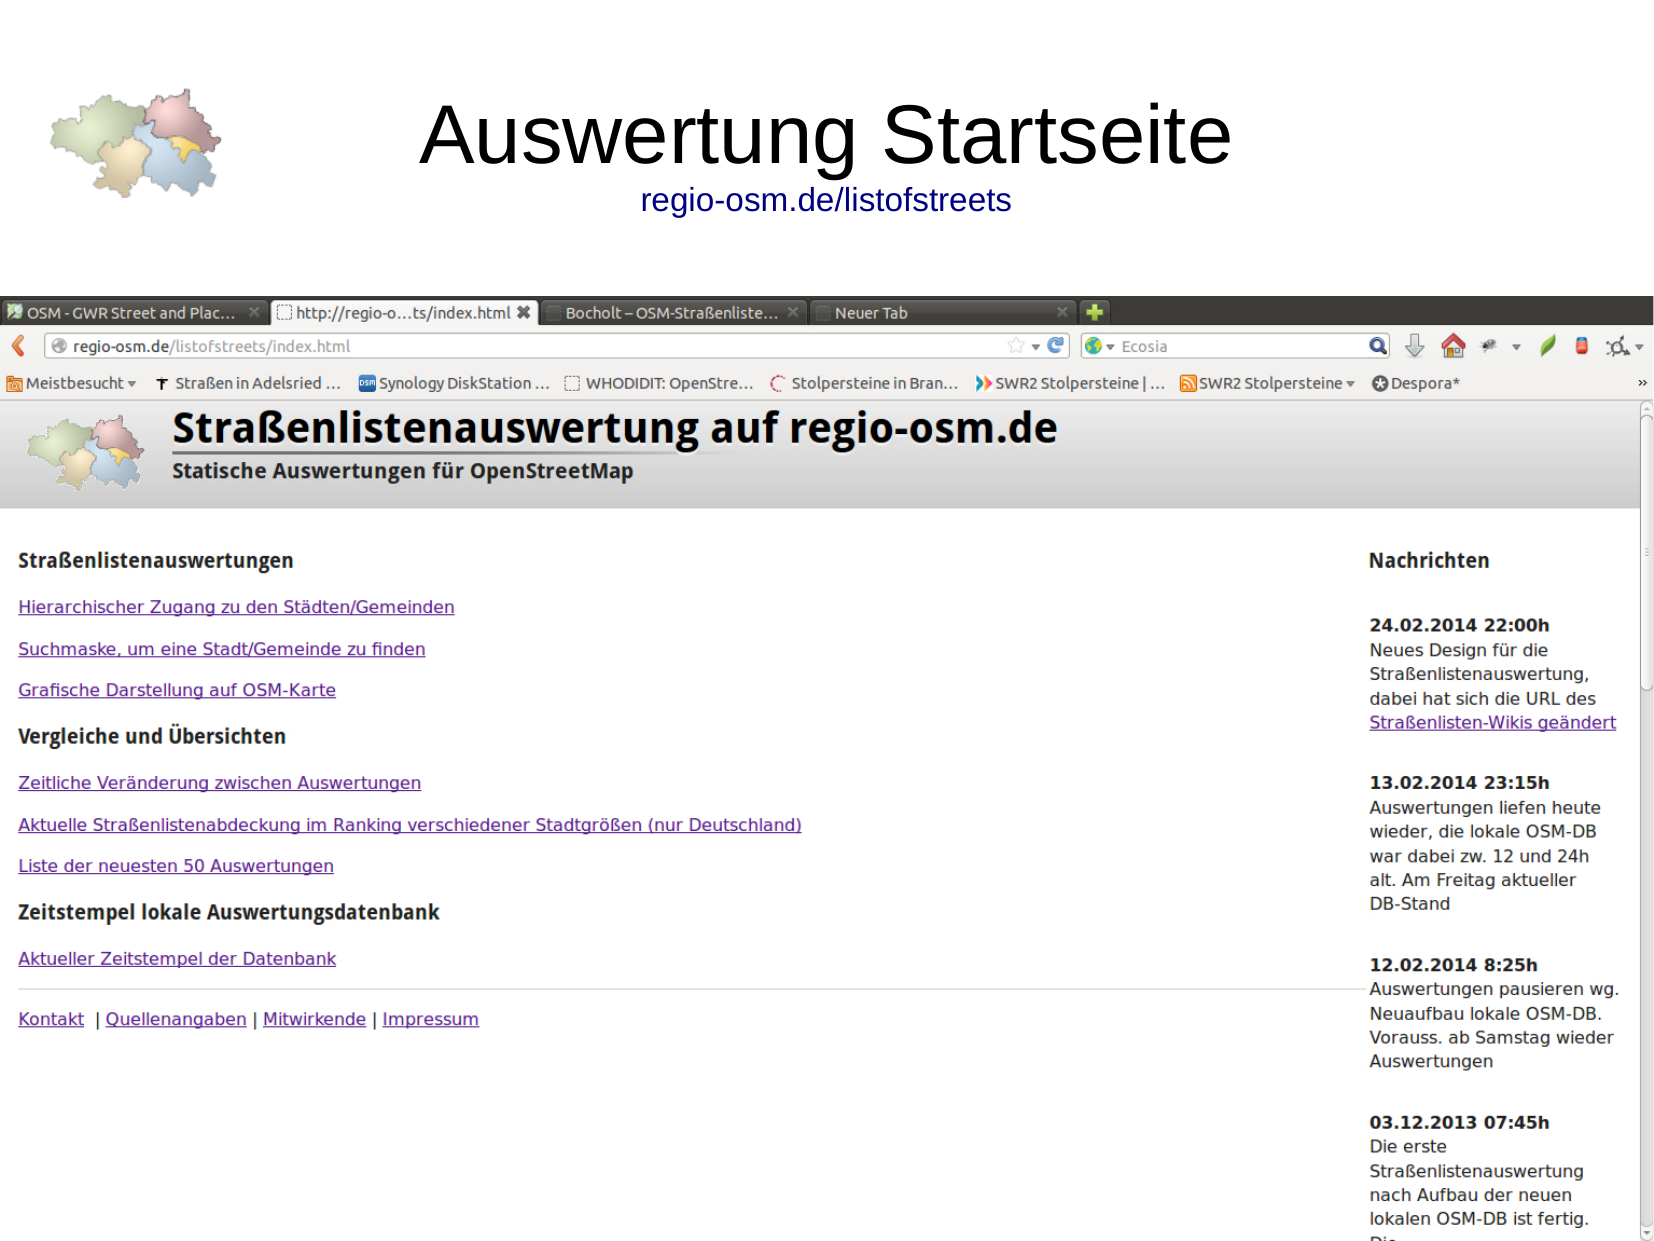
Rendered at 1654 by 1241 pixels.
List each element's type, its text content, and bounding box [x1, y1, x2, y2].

picture [0, 296, 1654, 1241]
picture [11, 68, 250, 225]
title Auswertung Startseite regio-osm.de/listofstreets [82, 49, 1571, 257]
